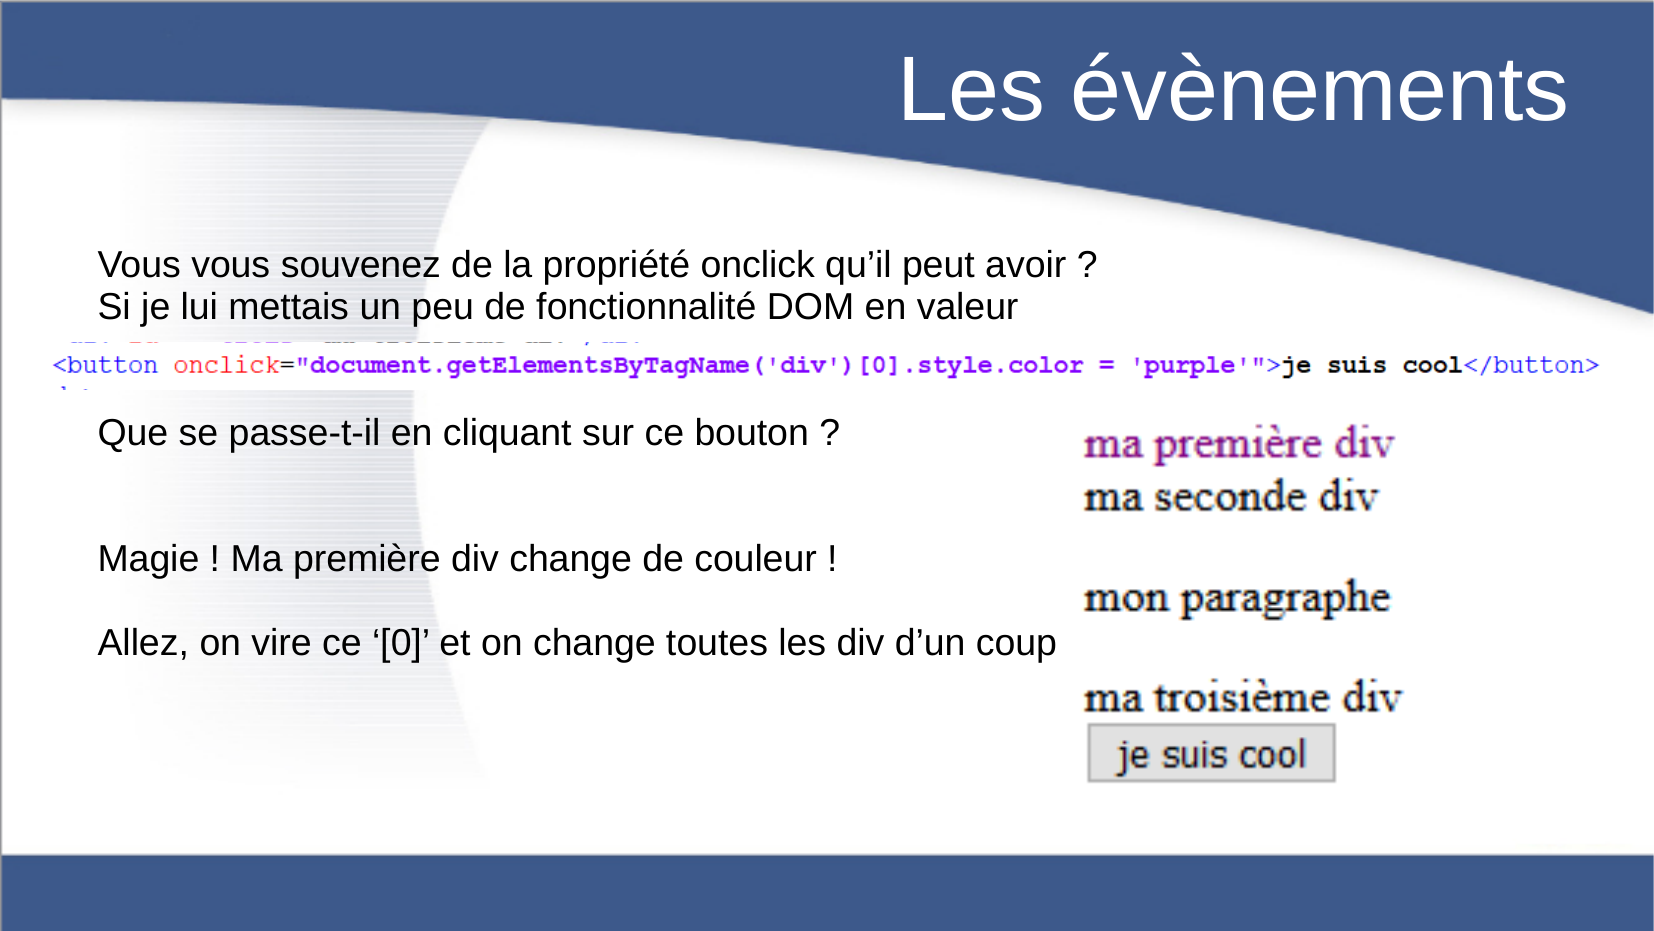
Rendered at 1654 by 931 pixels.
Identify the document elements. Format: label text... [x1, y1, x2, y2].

picture [0, 0, 1654, 931]
title Les évènements [82, 37, 1571, 193]
text_box Vous vous souvenez de la propriété onclick qu’il peut avoir ? Si je lui mettais un peu de fonctionnalité DOM en valeur Que se passe-t-il en cliquant sur ce bouton ? Magie ! Ma première div change de couleur ! Allez, on vire ce ‘[0]’ et on change toutes les div d’un coup ! [82, 236, 1548, 342]
text_box Vous vous souvenez de la propriété onclick qu’il peut avoir ? Si je lui mettais un peu de fonctionnalité DOM en valeur Que se passe-t-il en cliquant sur ce bouton ? Magie ! Ma première div change de couleur ! Allez, on vire ce ‘[0]’ et on change toutes les div d’un coup ! [82, 390, 1548, 745]
